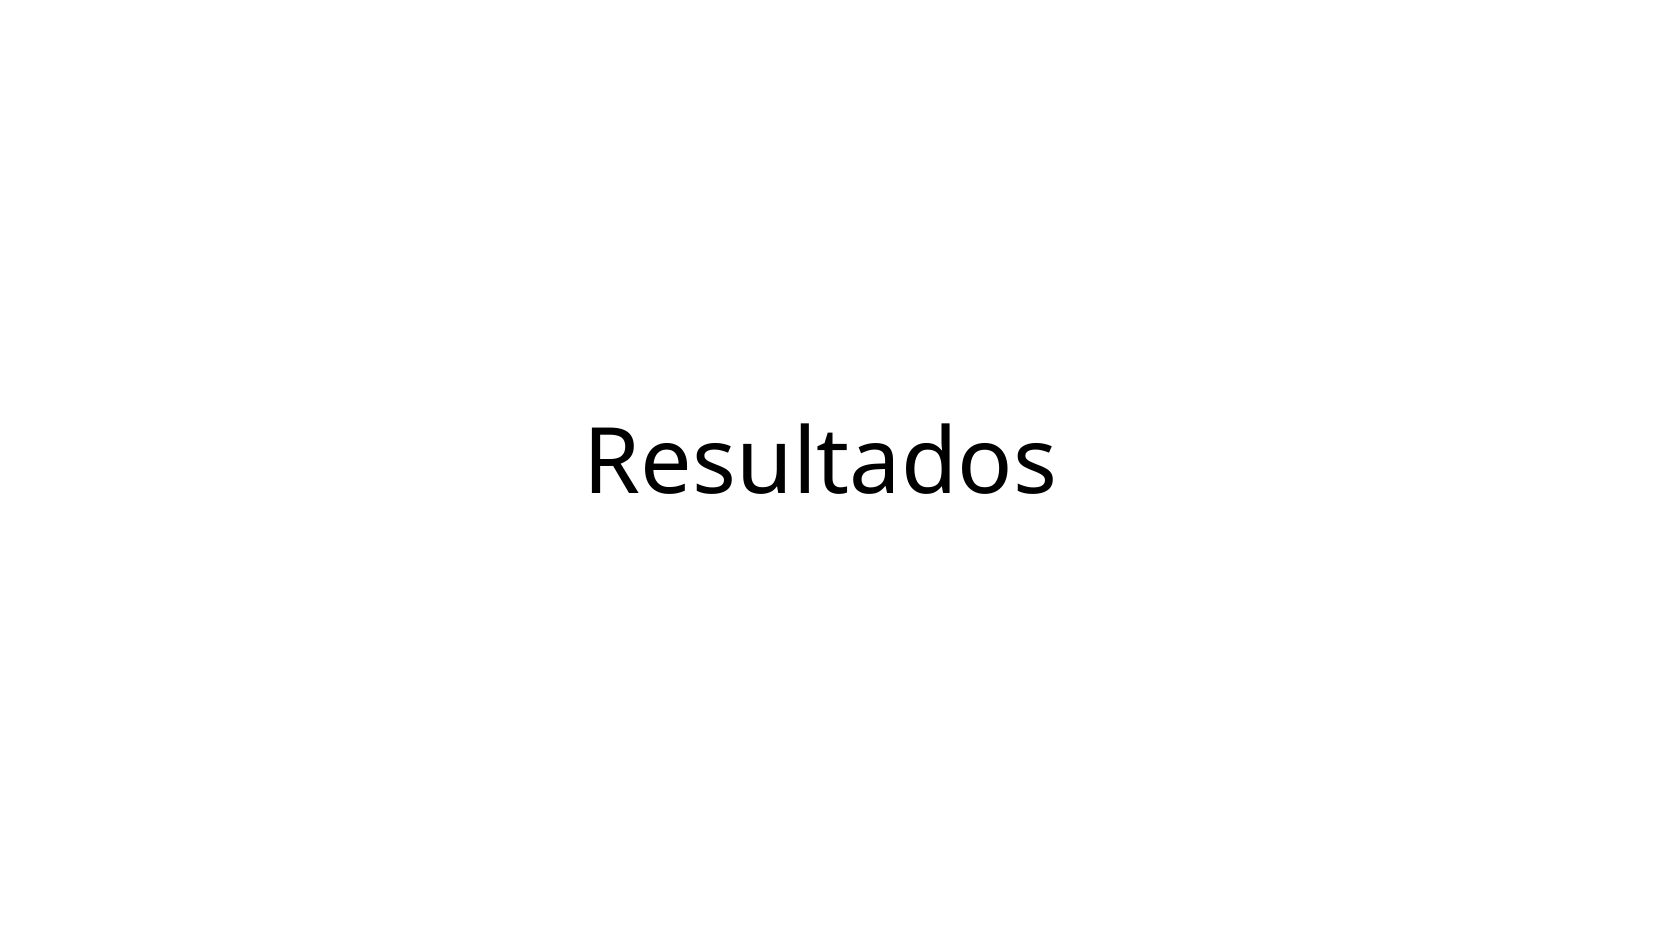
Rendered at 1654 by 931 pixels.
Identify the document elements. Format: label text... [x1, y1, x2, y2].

title Resultados [76, 354, 1565, 562]
